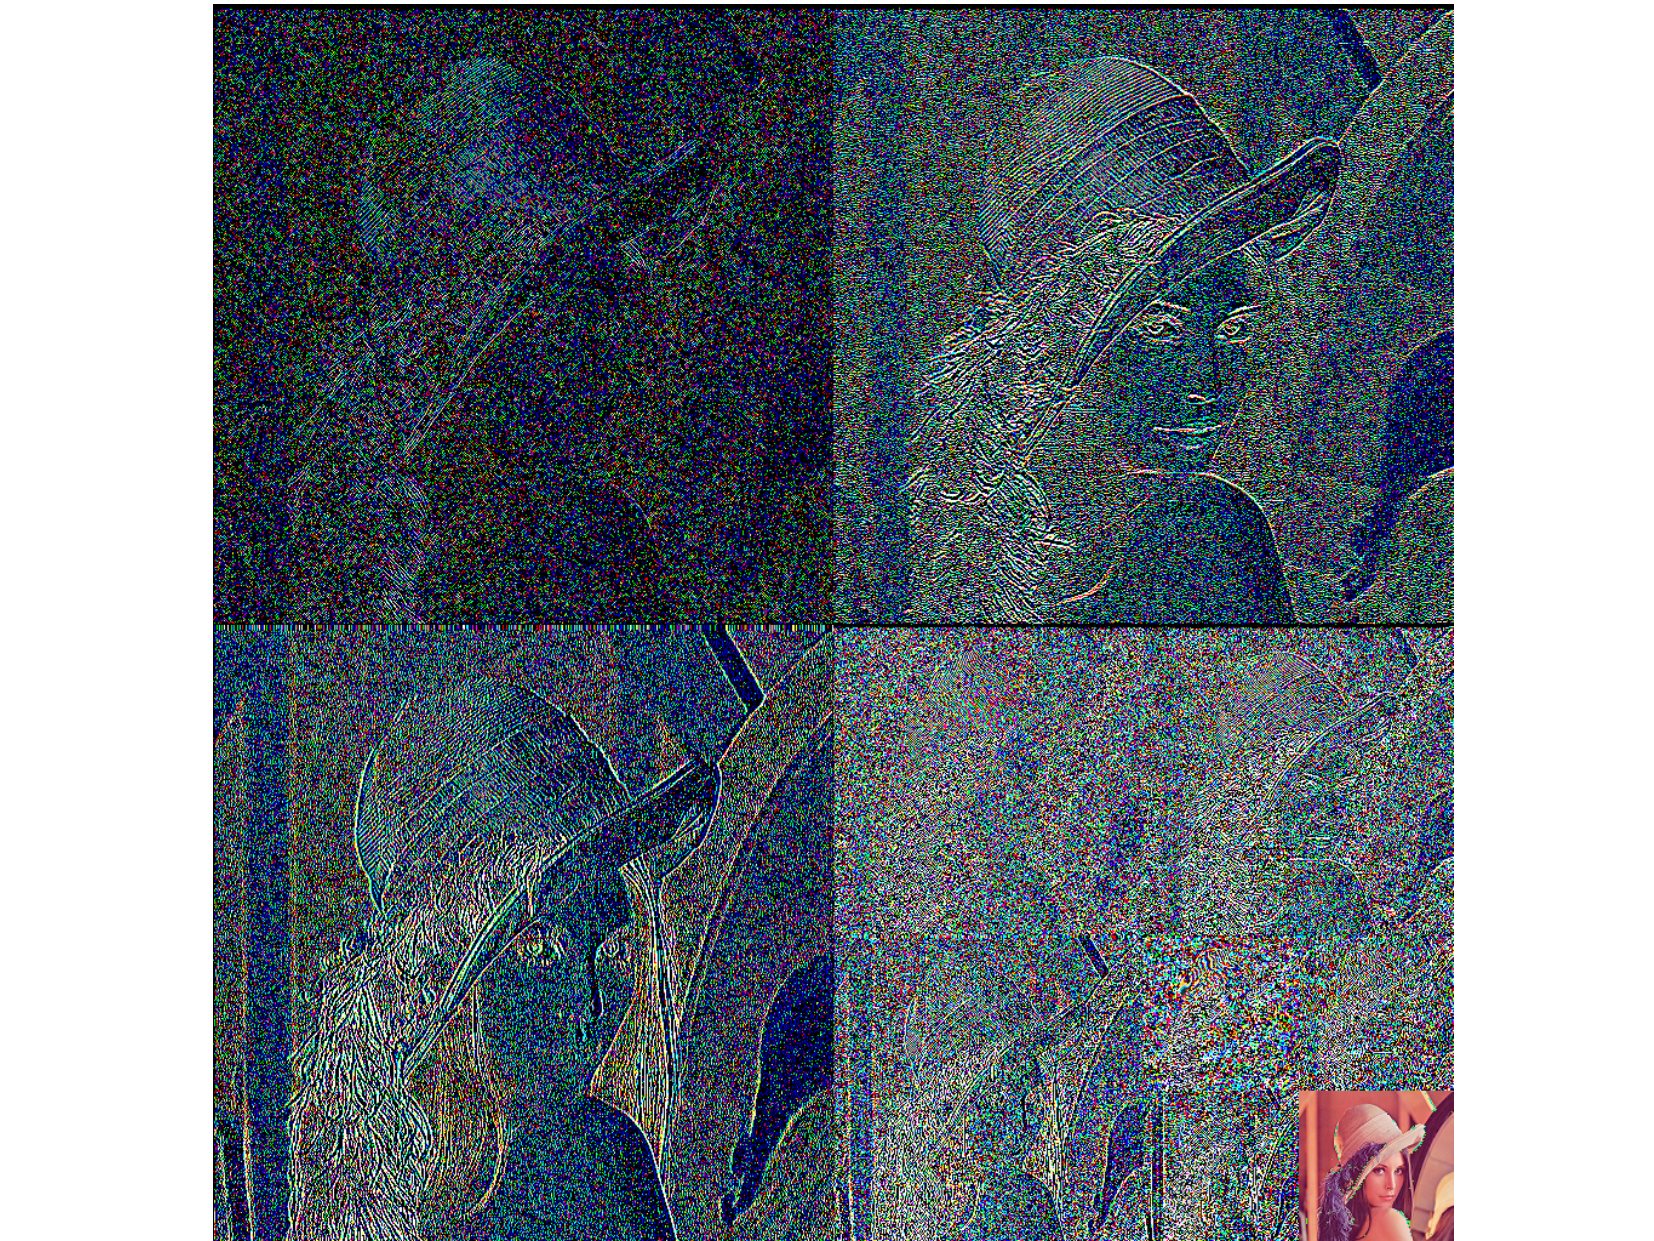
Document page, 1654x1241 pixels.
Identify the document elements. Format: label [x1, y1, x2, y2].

picture [213, 4, 1454, 1241]
